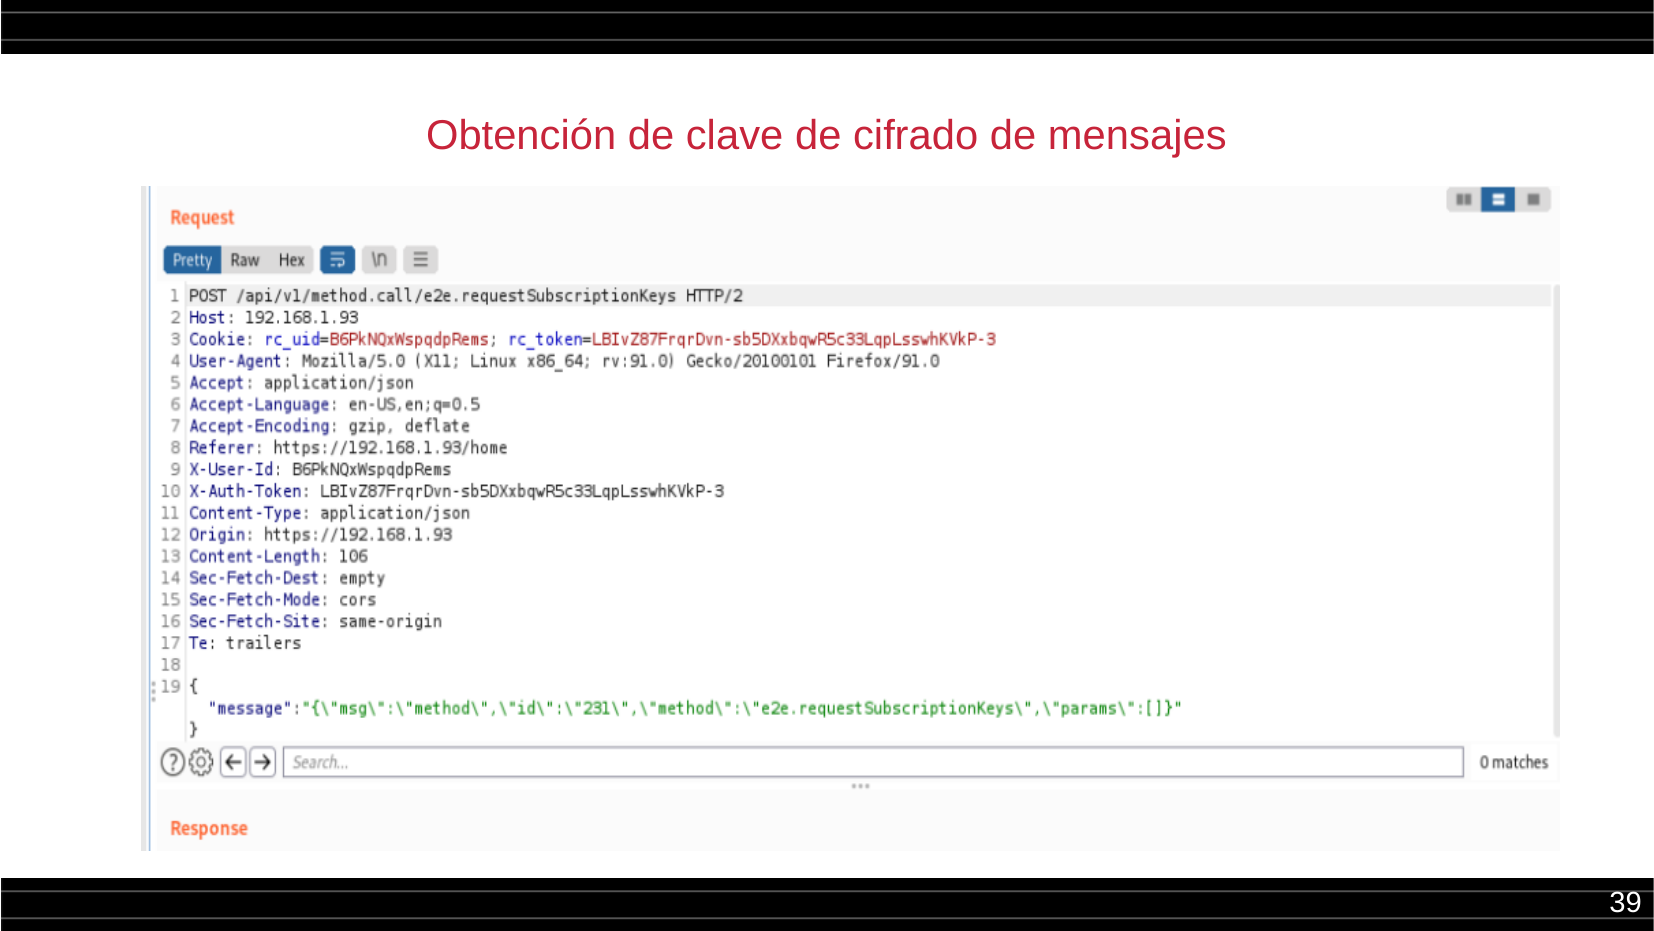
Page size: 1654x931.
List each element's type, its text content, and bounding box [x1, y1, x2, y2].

picture [1, 0, 1654, 54]
picture [1, 878, 1654, 931]
title Obtención de clave de cifrado de mensajes [82, 92, 1571, 178]
picture [141, 186, 1560, 851]
